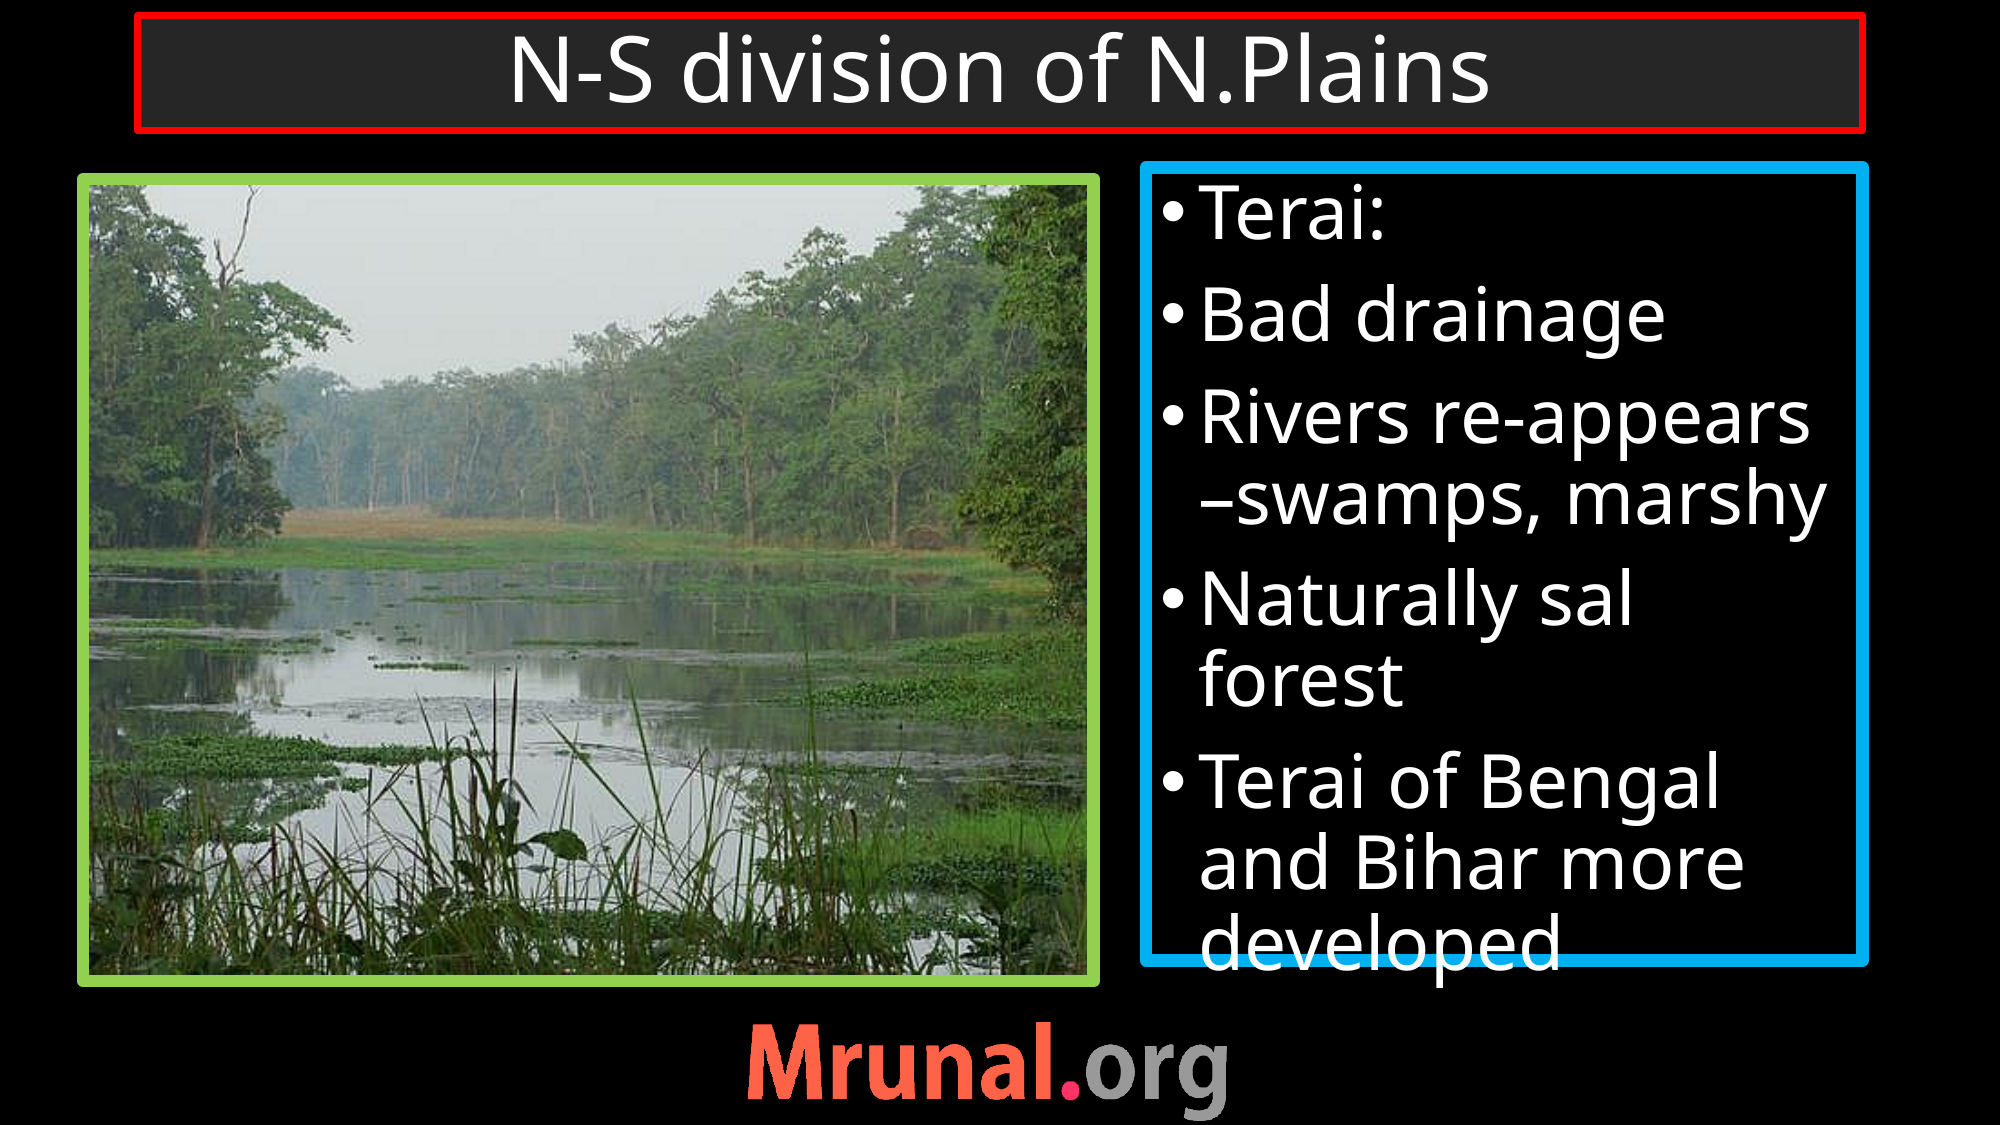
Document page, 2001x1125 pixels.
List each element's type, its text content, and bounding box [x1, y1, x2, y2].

list Terai: Bad drainage Rivers re-appears –swamps, marshy Naturally sal forest Terai of Bengal and Bihar more developed [1145, 167, 1863, 961]
title N-S division of N.Plains [137, 15, 1863, 131]
picture [741, 1005, 1230, 1125]
picture [89, 185, 1088, 975]
